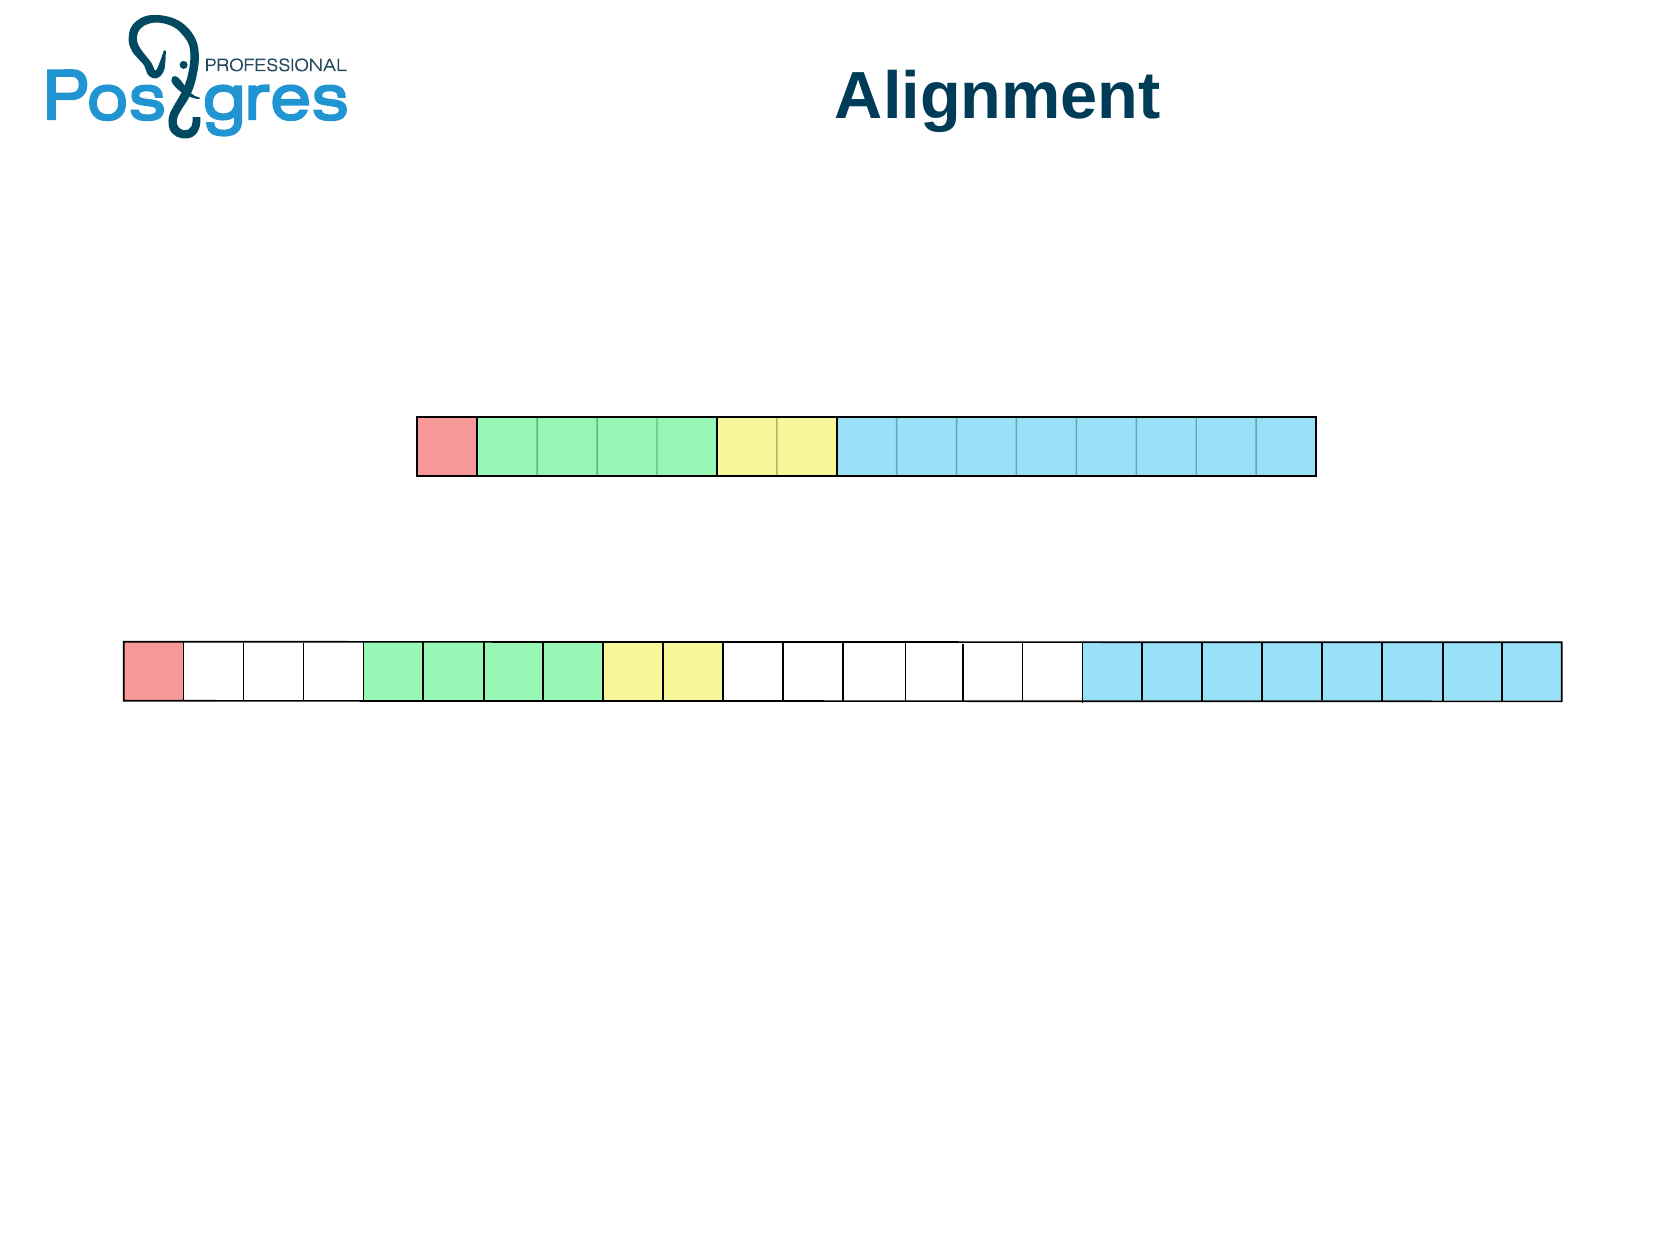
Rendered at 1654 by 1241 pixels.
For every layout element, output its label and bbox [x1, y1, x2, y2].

picture [80, 47, 1605, 1175]
